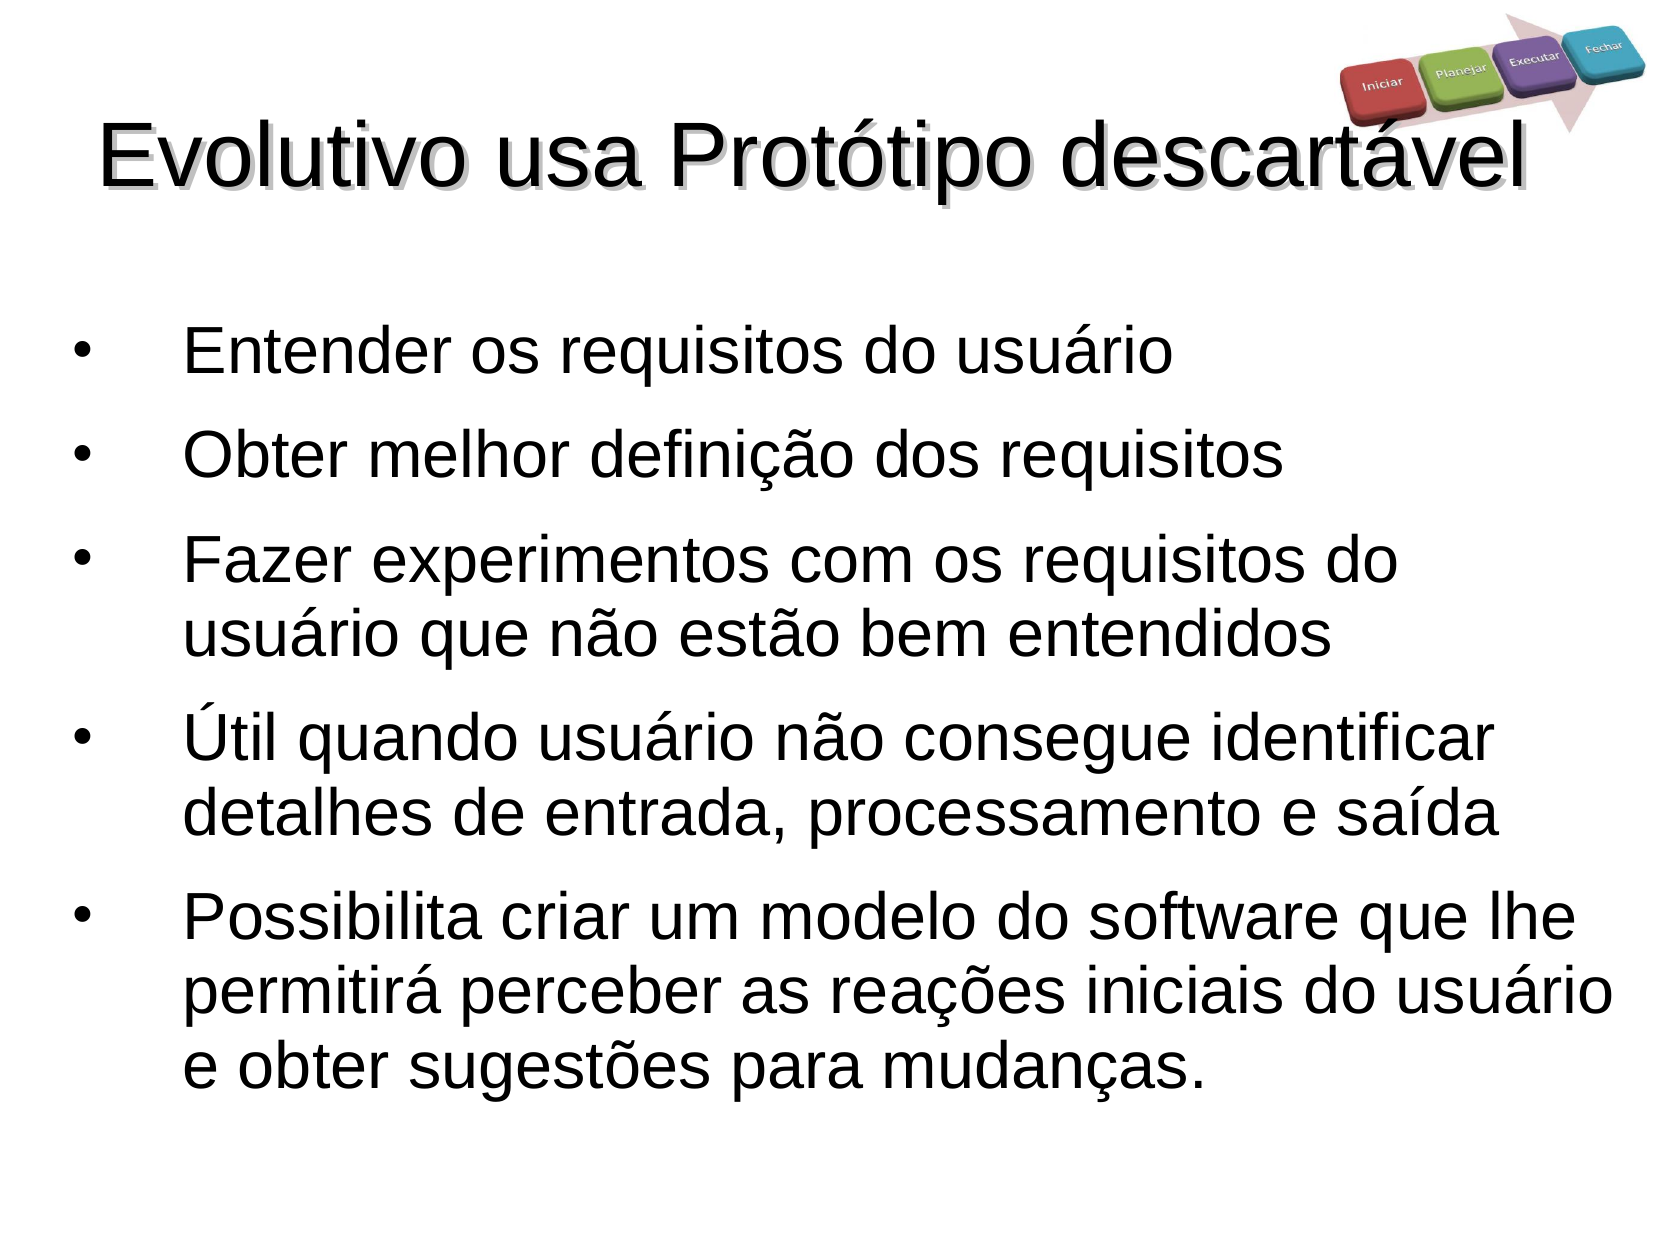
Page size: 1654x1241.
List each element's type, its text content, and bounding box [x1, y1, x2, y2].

title Evolutivo usa Protótipo descartável [82, 56, 1571, 249]
chart [1334, 13, 1647, 136]
text_box Entender os requisitos do usuário Obter melhor definição dos requisitos Fazer experimentos com os requisitos do usuário que não estão bem entendidos Útil quando usuário não consegue identificar detalhes de entrada, processamento e saída Possibilita criar um modelo do software que lhe permitirá perceber as reações iniciais do usuário e obter sugestões para mudanças. [70, 253, 1619, 1164]
